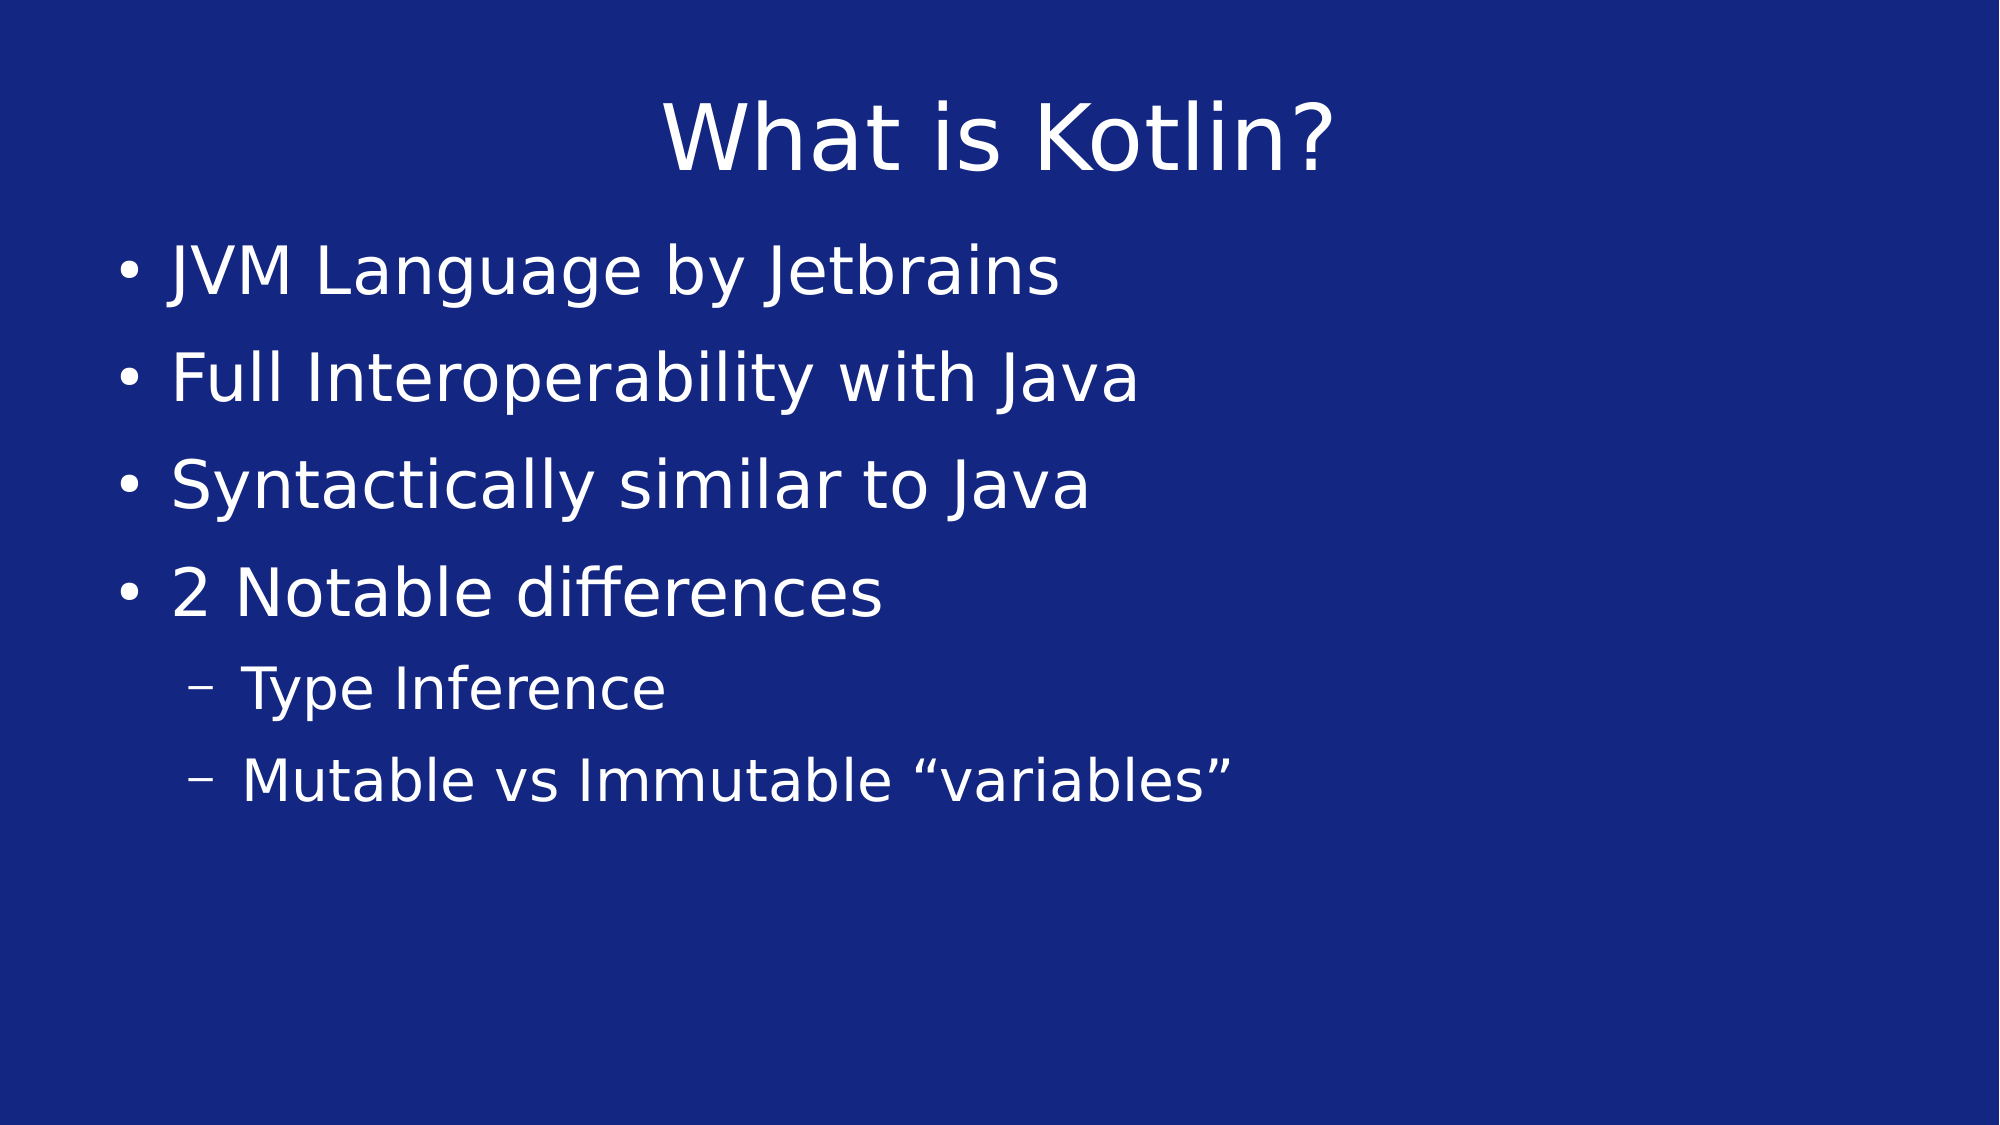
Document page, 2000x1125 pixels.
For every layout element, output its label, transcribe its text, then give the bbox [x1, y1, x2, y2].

title What is Kotlin? [99, 44, 1900, 232]
list JVM Language by Jetbrains Full Interoperability with Java Syntactically similar to Java 2 Notable differences Type Inference Mutable vs Immutable “variables” [99, 232, 1900, 886]
